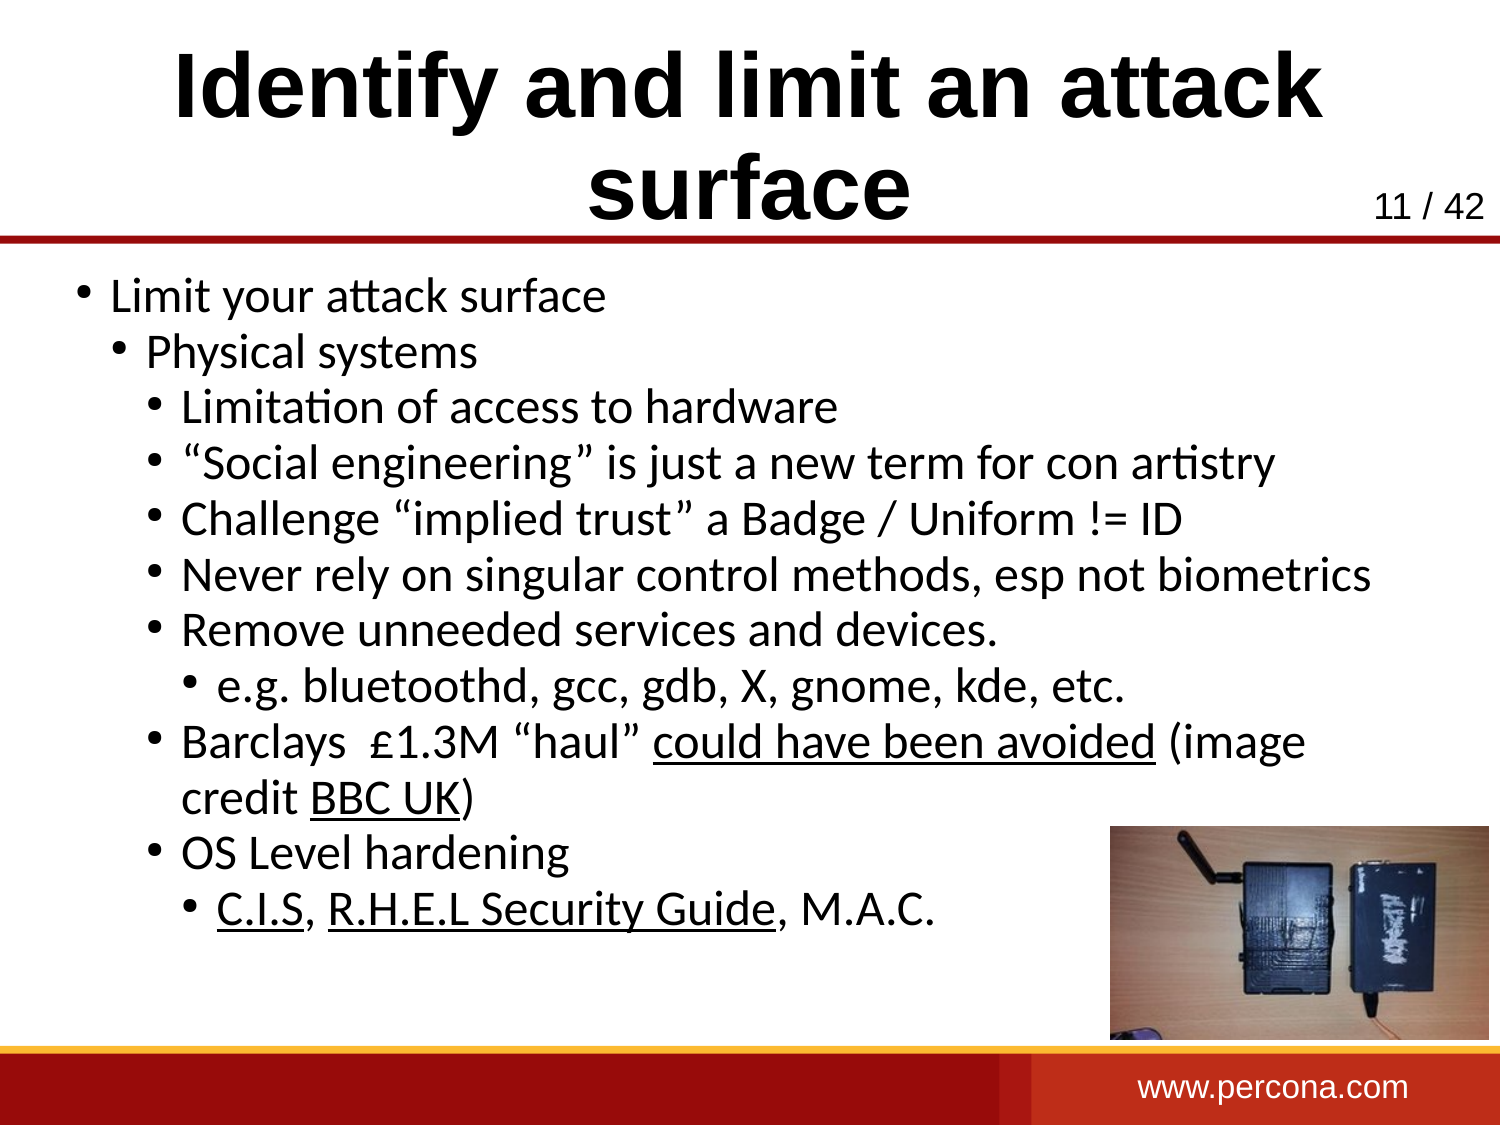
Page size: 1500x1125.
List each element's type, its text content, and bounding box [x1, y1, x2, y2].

picture [1110, 826, 1489, 1040]
text_box Limit your attack surface Physical systems Limitation of access to hardware “Social engineering” is just a new term for con artistry Challenge “implied trust” a Badge / Uniform != ID Never rely on singular control methods, esp not biometrics Remove unneeded services and devices. e.g. bluetoothd, gcc, gdb, X, gnome, kde, etc. Barclays £1.3M “haul” could have been avoided (image credit BBC UK) OS Level hardening C.I.S, R.H.E.L Security Guide, M.A.C. [74, 263, 1425, 1006]
text_box Identify and limit an attack surface [74, 44, 1425, 232]
